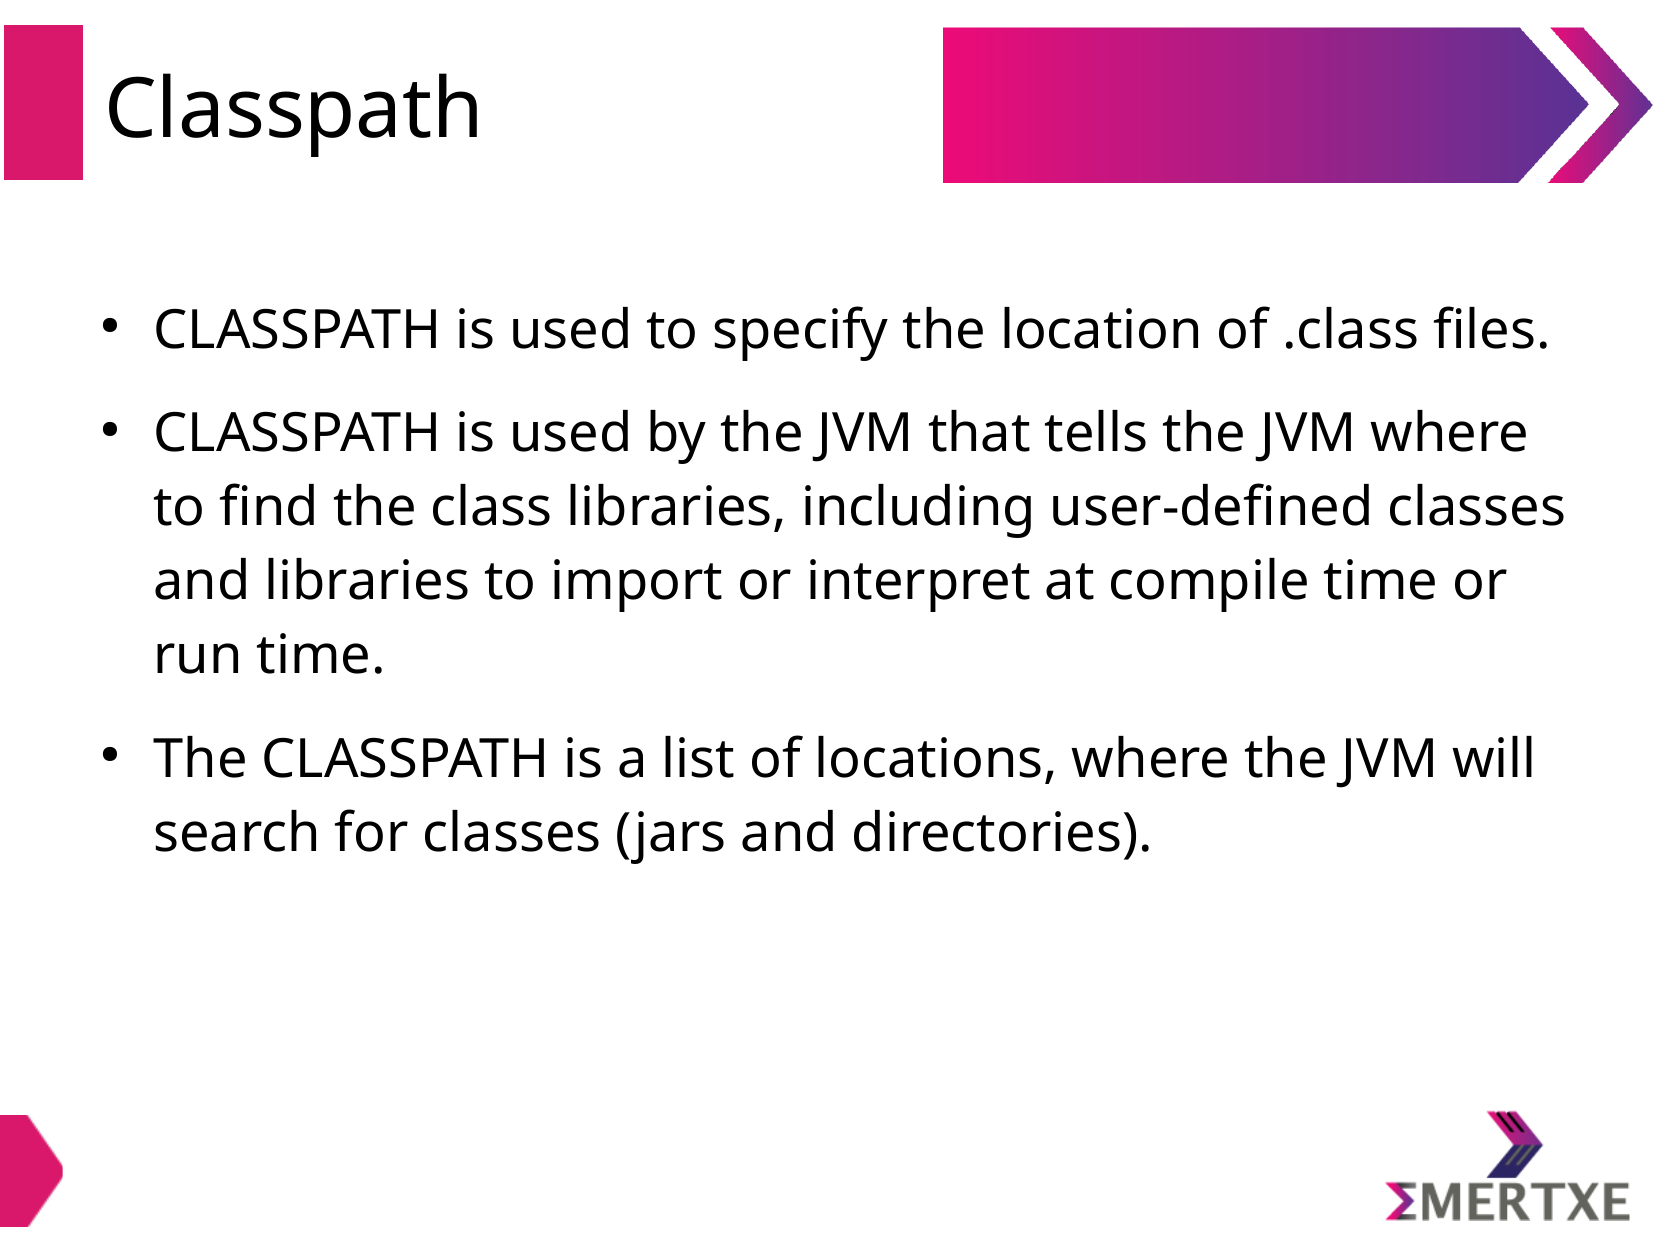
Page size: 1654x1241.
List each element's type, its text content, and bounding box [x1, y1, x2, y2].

title Classpath [82, 2, 1571, 210]
picture [1571, 27, 1653, 183]
list CLASSPATH is used to specify the location of .class files. CLASSPATH is used by the JVM that tells the JVM where to find the class libraries, including user-defined classes and libraries to import or interpret at compile time or run time. The CLASSPATH is a list of locations, where the JVM will search for classes (jars and directories). [82, 290, 1571, 1010]
picture [1385, 1107, 1631, 1221]
